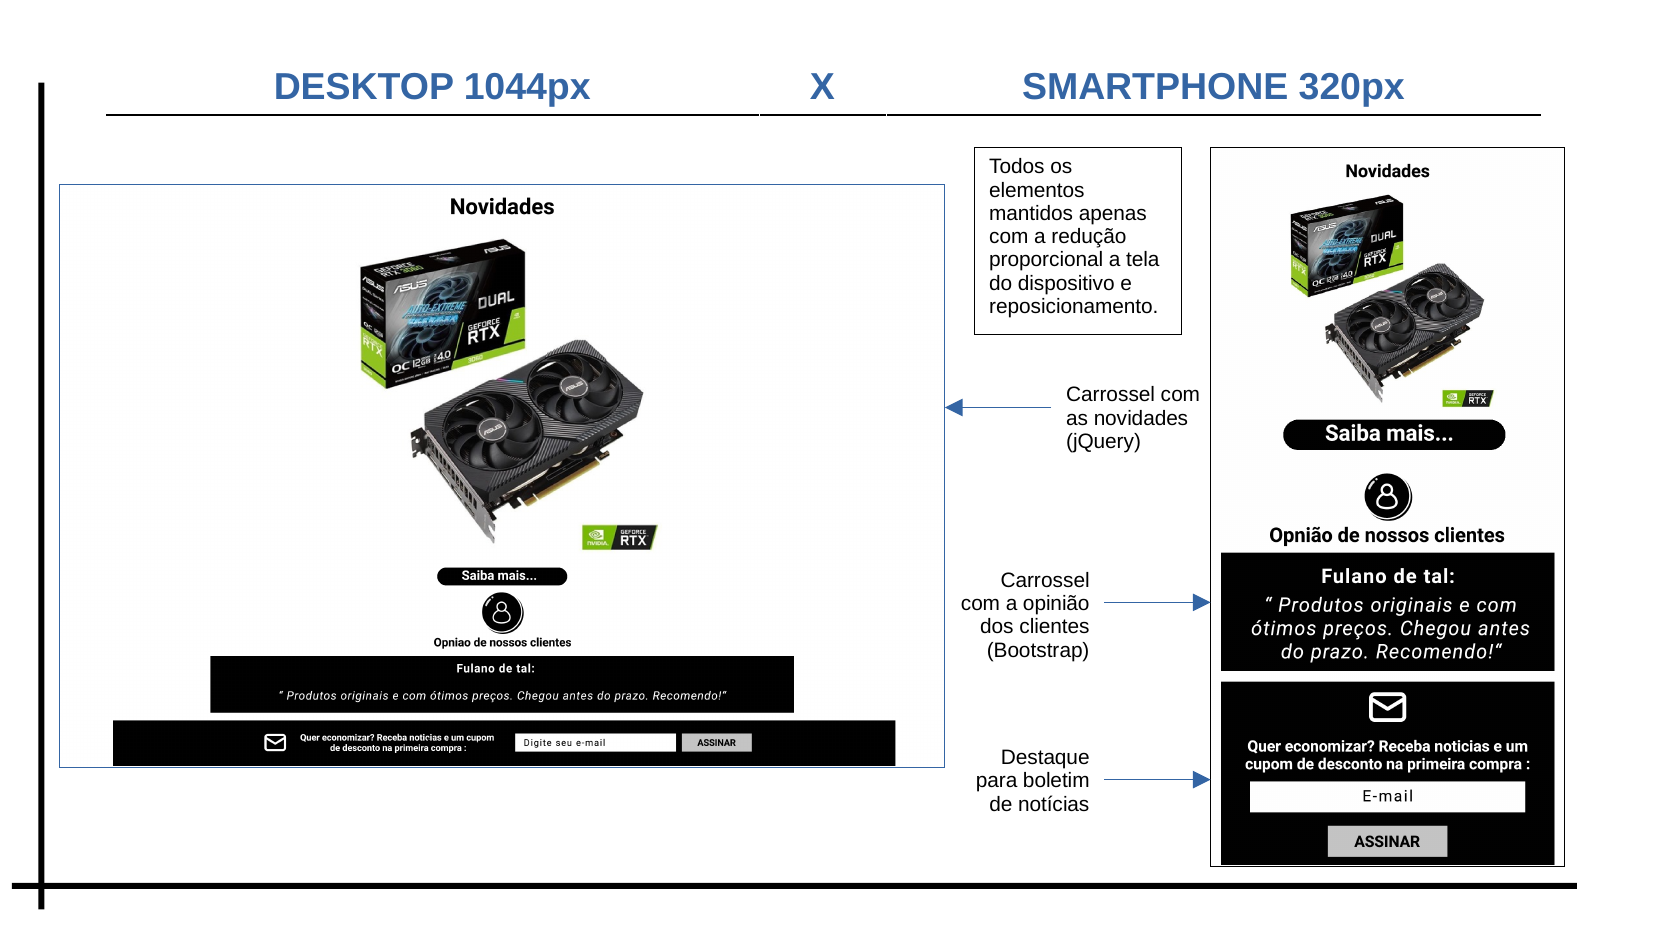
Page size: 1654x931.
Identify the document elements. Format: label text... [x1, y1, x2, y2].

picture [1210, 147, 1565, 867]
text_box Carrossel com as novidades (jQuery) [1051, 375, 1241, 461]
table_header DESKTOP 1044px [106, 59, 759, 114]
picture [59, 184, 945, 768]
table_header SMARTPHONE 320px [887, 59, 1541, 114]
table_header X [760, 59, 886, 114]
text_box Carrossel com a opinião dos clientes (Bootstrap) [944, 561, 1105, 669]
text_box Destaque para boletim de notícias [944, 738, 1105, 823]
text_box Todos os elementos mantidos apenas com a redução proporcional a tela do dispositivo e reposicionamento. [974, 147, 1182, 335]
